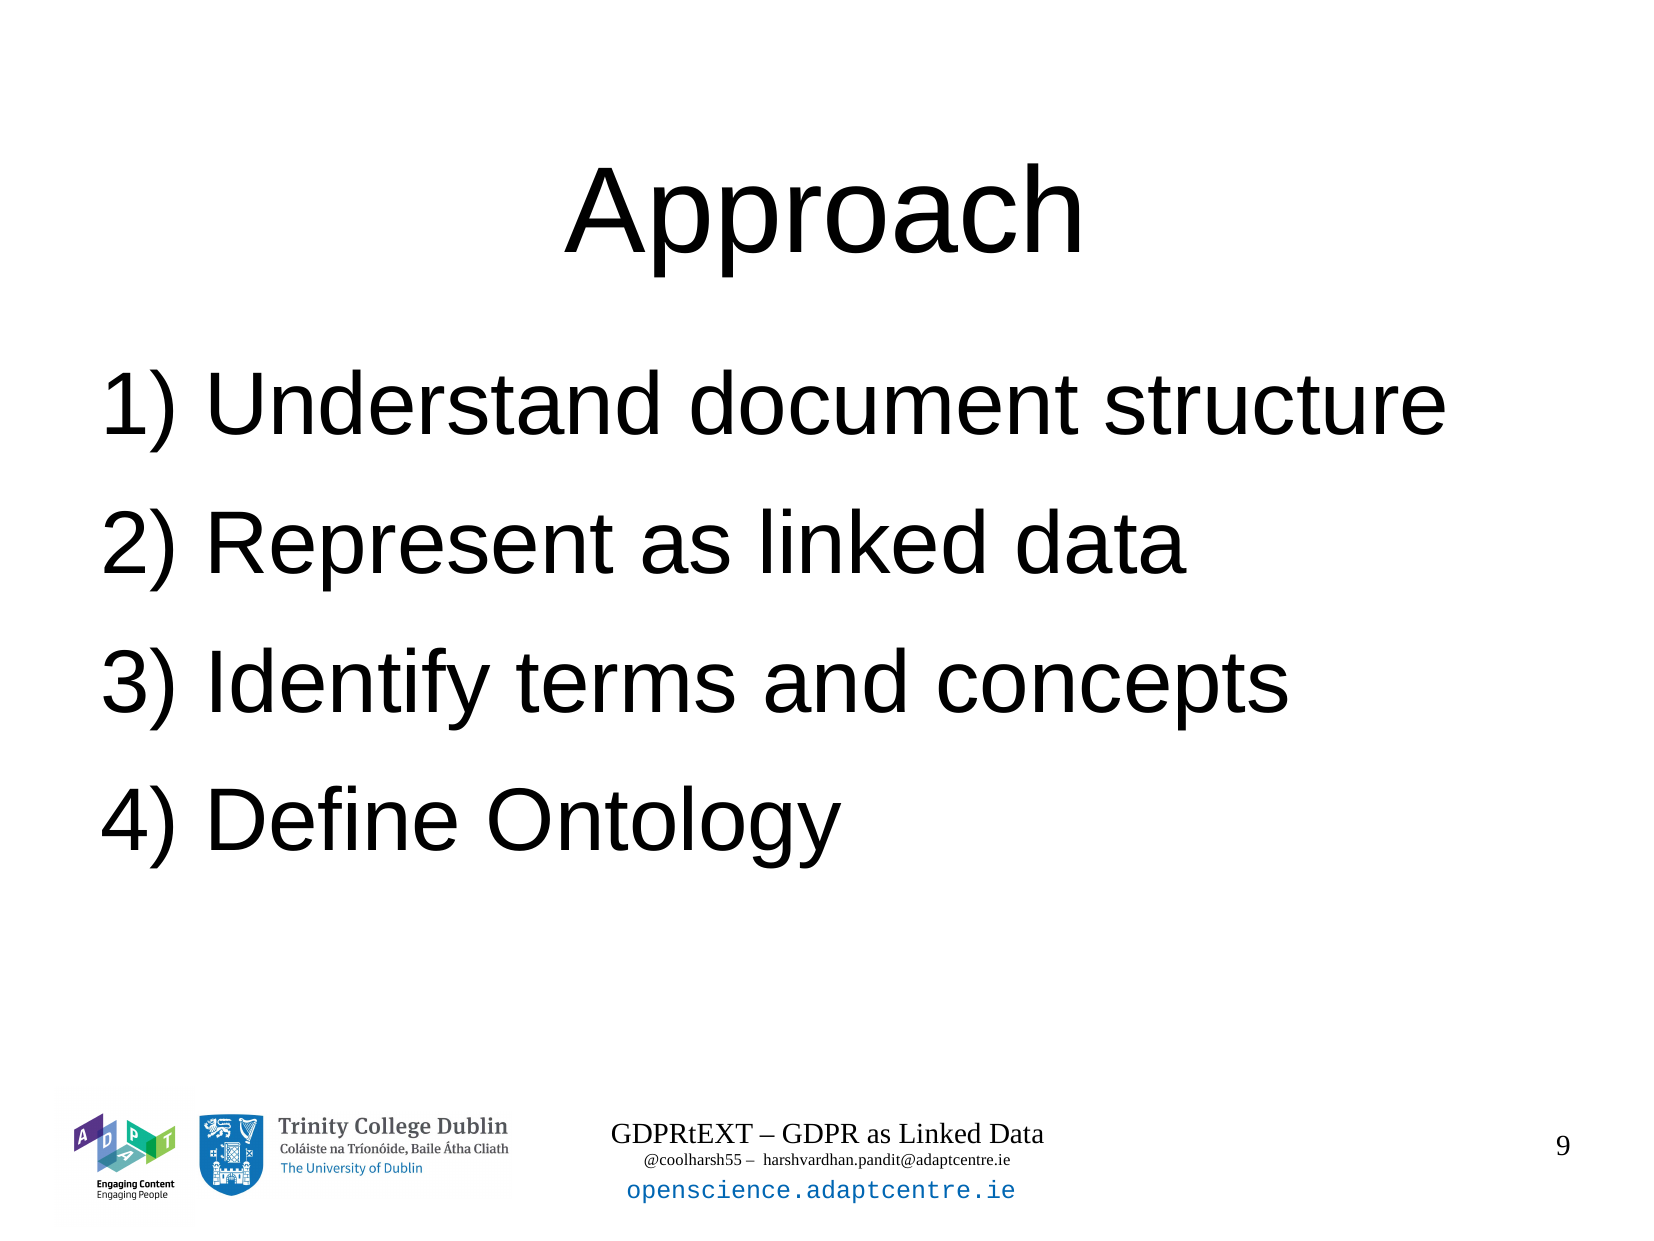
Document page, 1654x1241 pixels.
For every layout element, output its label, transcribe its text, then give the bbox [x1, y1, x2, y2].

title Approach [82, 112, 1571, 308]
picture [54, 1086, 195, 1227]
list Understand document structure Represent as linked data Identify terms and concepts Define Ontology [82, 354, 1571, 1010]
picture [196, 1111, 512, 1199]
